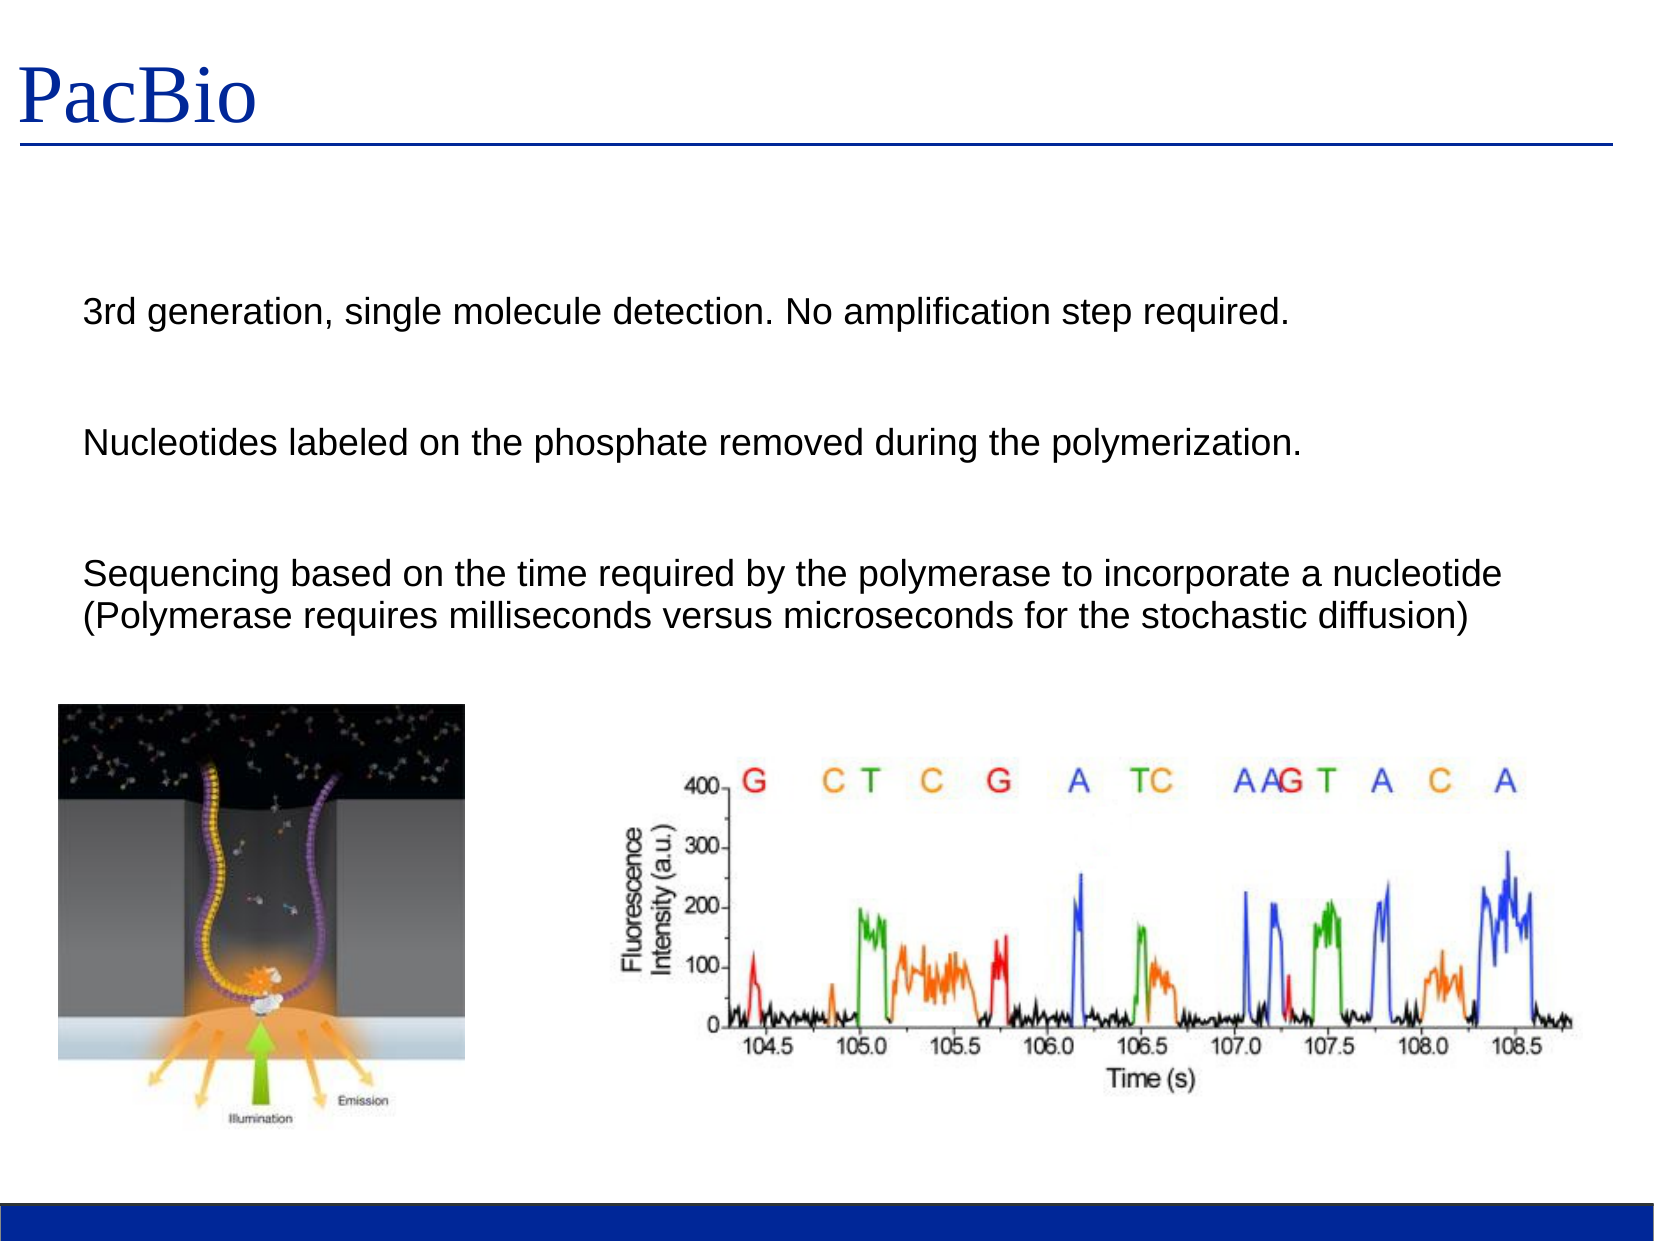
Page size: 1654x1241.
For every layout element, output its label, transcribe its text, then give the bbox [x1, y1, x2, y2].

picture [607, 738, 1583, 1102]
picture [58, 704, 465, 1131]
list 3rd generation, single molecule detection. No amplification step required. Nucleotides labeled on the phosphate removed during the polymerization. Sequencing based on the time required by the polymerase to incorporate a nucleotide (Polymerase requires milliseconds versus microseconds for the stochastic diffusion) [82, 290, 1571, 681]
title PacBio [17, 0, 1589, 198]
